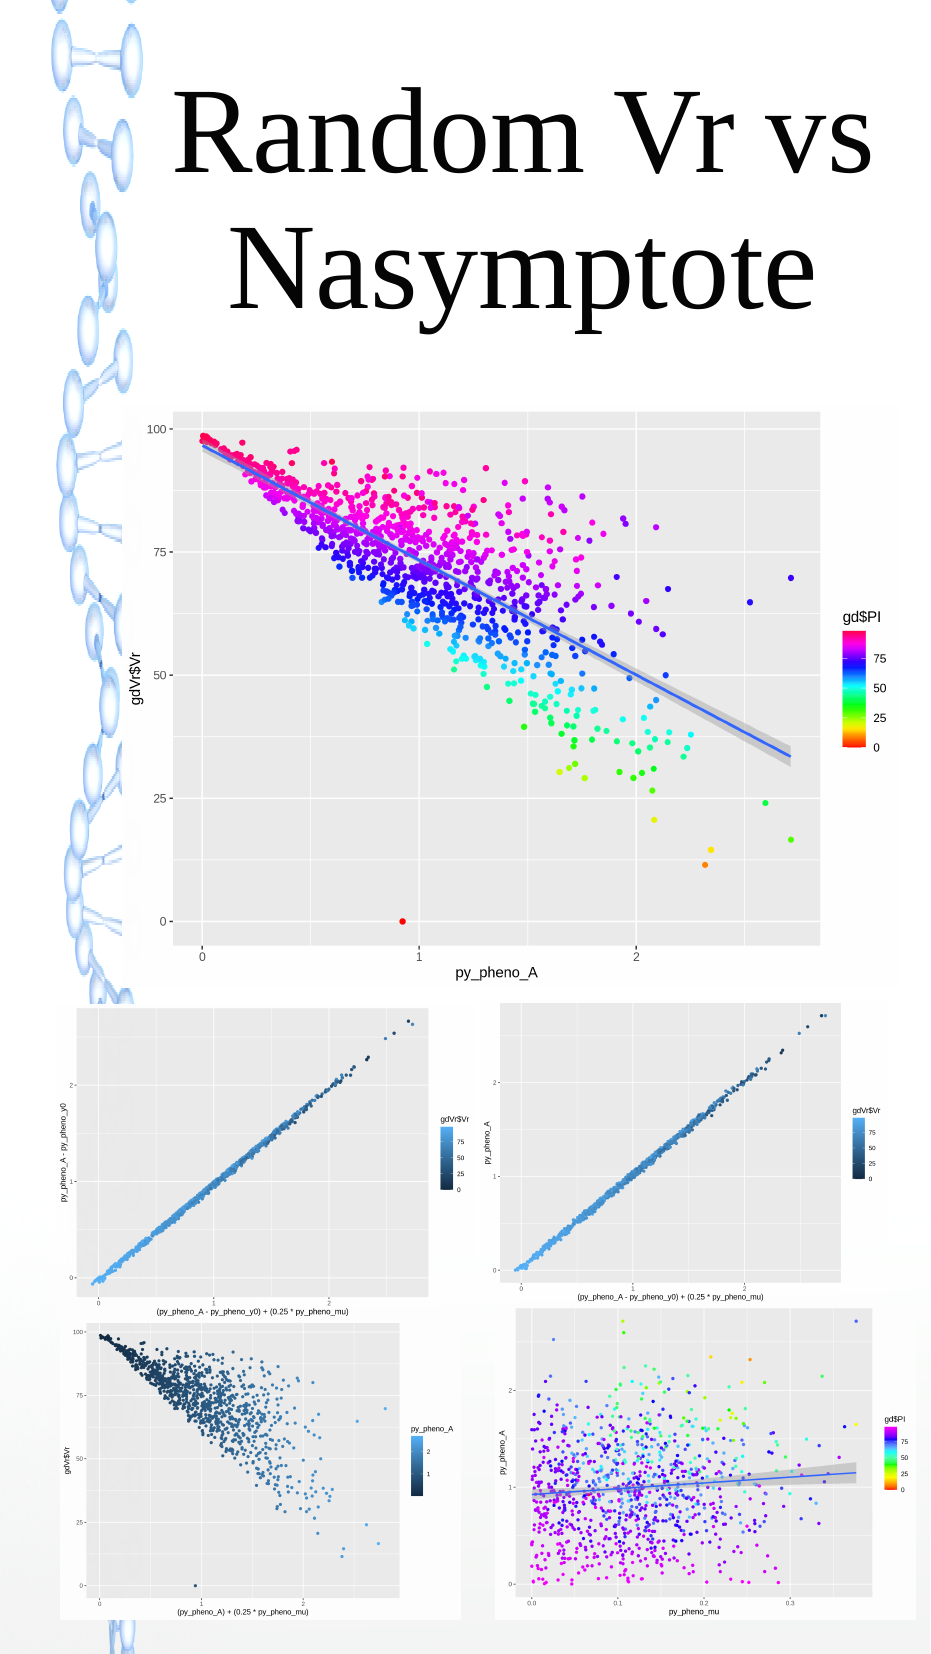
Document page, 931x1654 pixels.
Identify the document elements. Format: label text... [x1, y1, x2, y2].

title Random Vr vs Nasymptote [149, 62, 897, 336]
picture [0, 0, 931, 1654]
